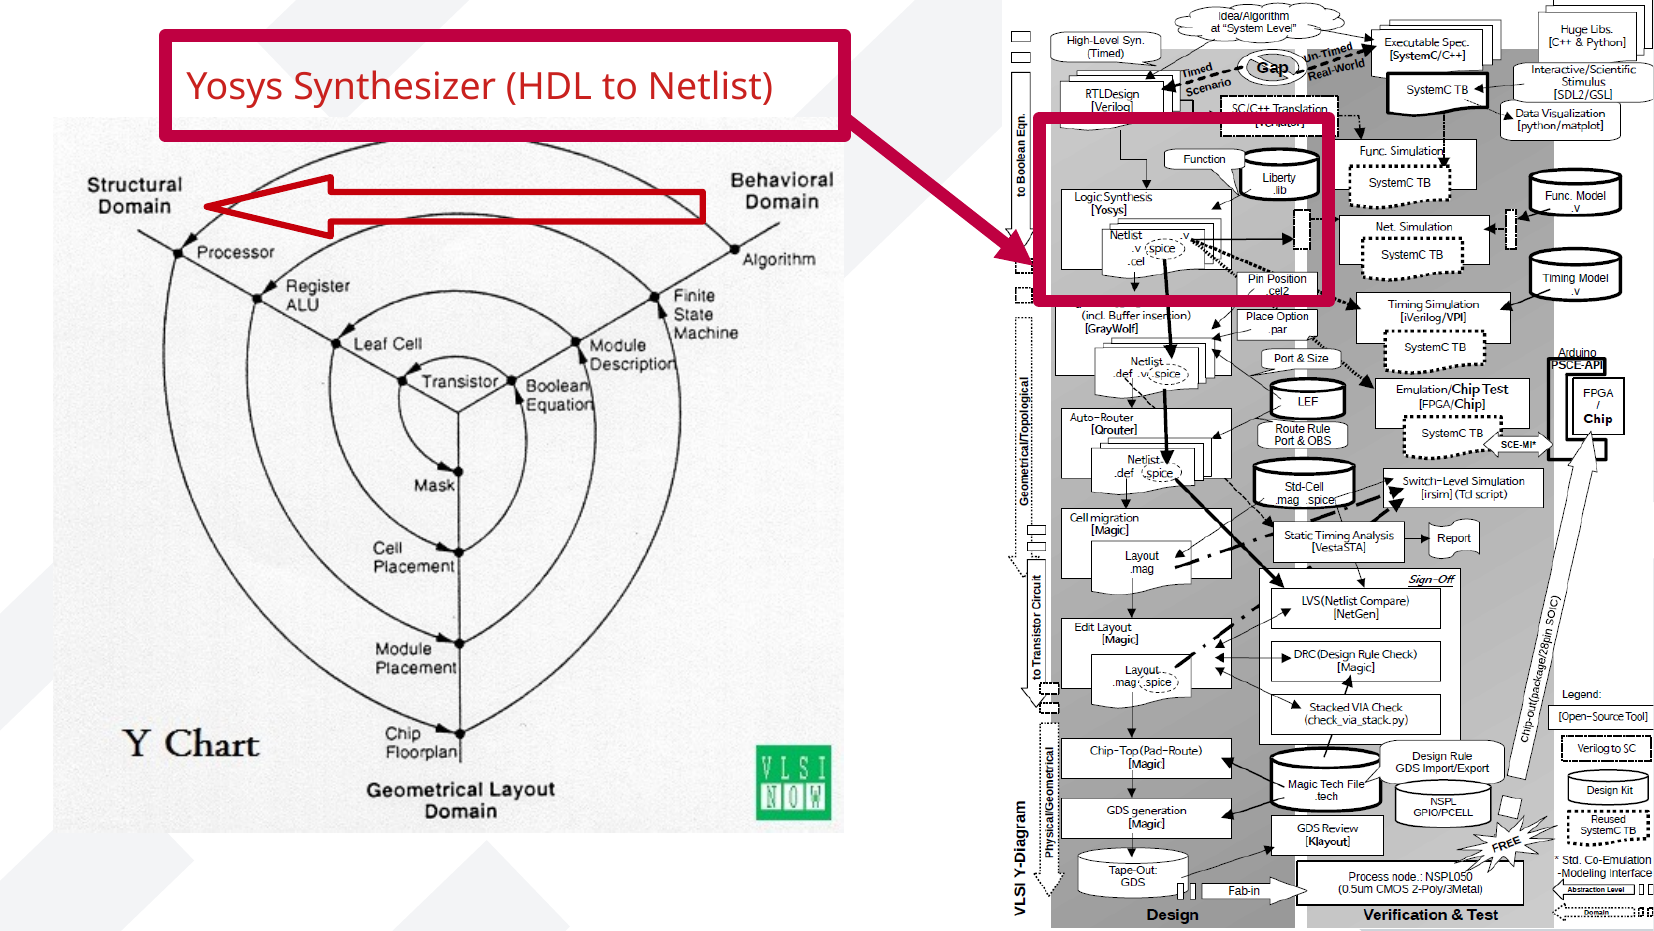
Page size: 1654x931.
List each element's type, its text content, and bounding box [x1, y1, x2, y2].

text_box Yosys Synthesizer (HDL to Netlist) [165, 35, 845, 136]
picture [1002, 0, 1654, 929]
picture [53, 117, 844, 833]
picture [1046, 124, 1322, 295]
